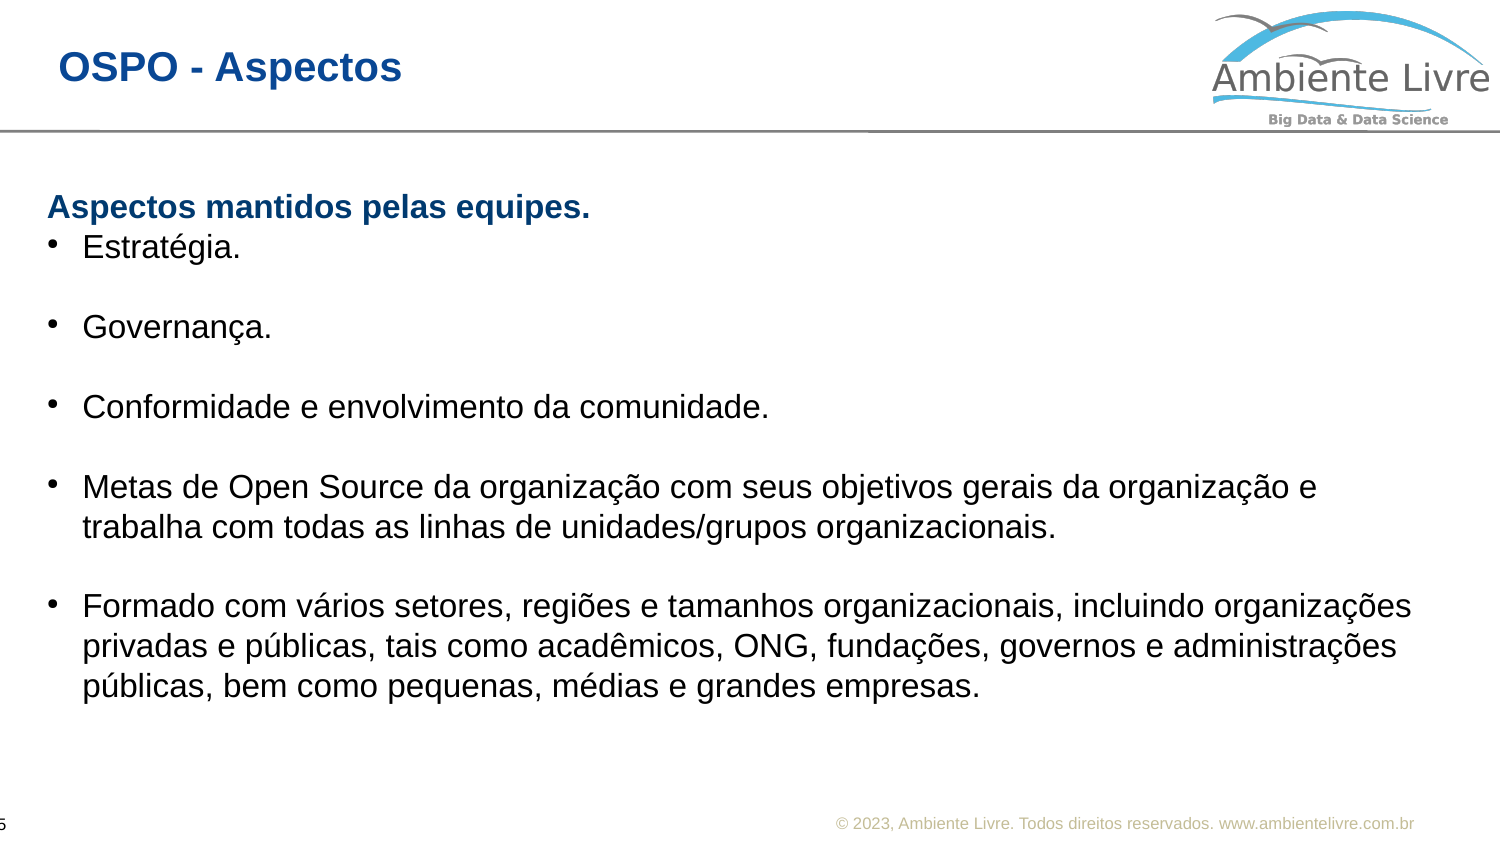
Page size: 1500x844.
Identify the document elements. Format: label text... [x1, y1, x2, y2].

picture [1212, 11, 1489, 127]
title OSPO - Aspectos [43, 8, 1127, 129]
text_box Aspectos mantidos pelas equipes. Estratégia. Governança. Conformidade e envolvimento da comunidade. Metas de Open Source da organização com seus objetivos gerais da organização e trabalha com todas as linhas de unidades/grupos organizacionais. Formado com vários setores, regiões e tamanhos organizacionais, incluindo organizações privadas e públicas, tais como acadêmicos, ONG, fundações, governos e administrações públicas, bem como pequenas, médias e grandes empresas. [32, 178, 1441, 712]
